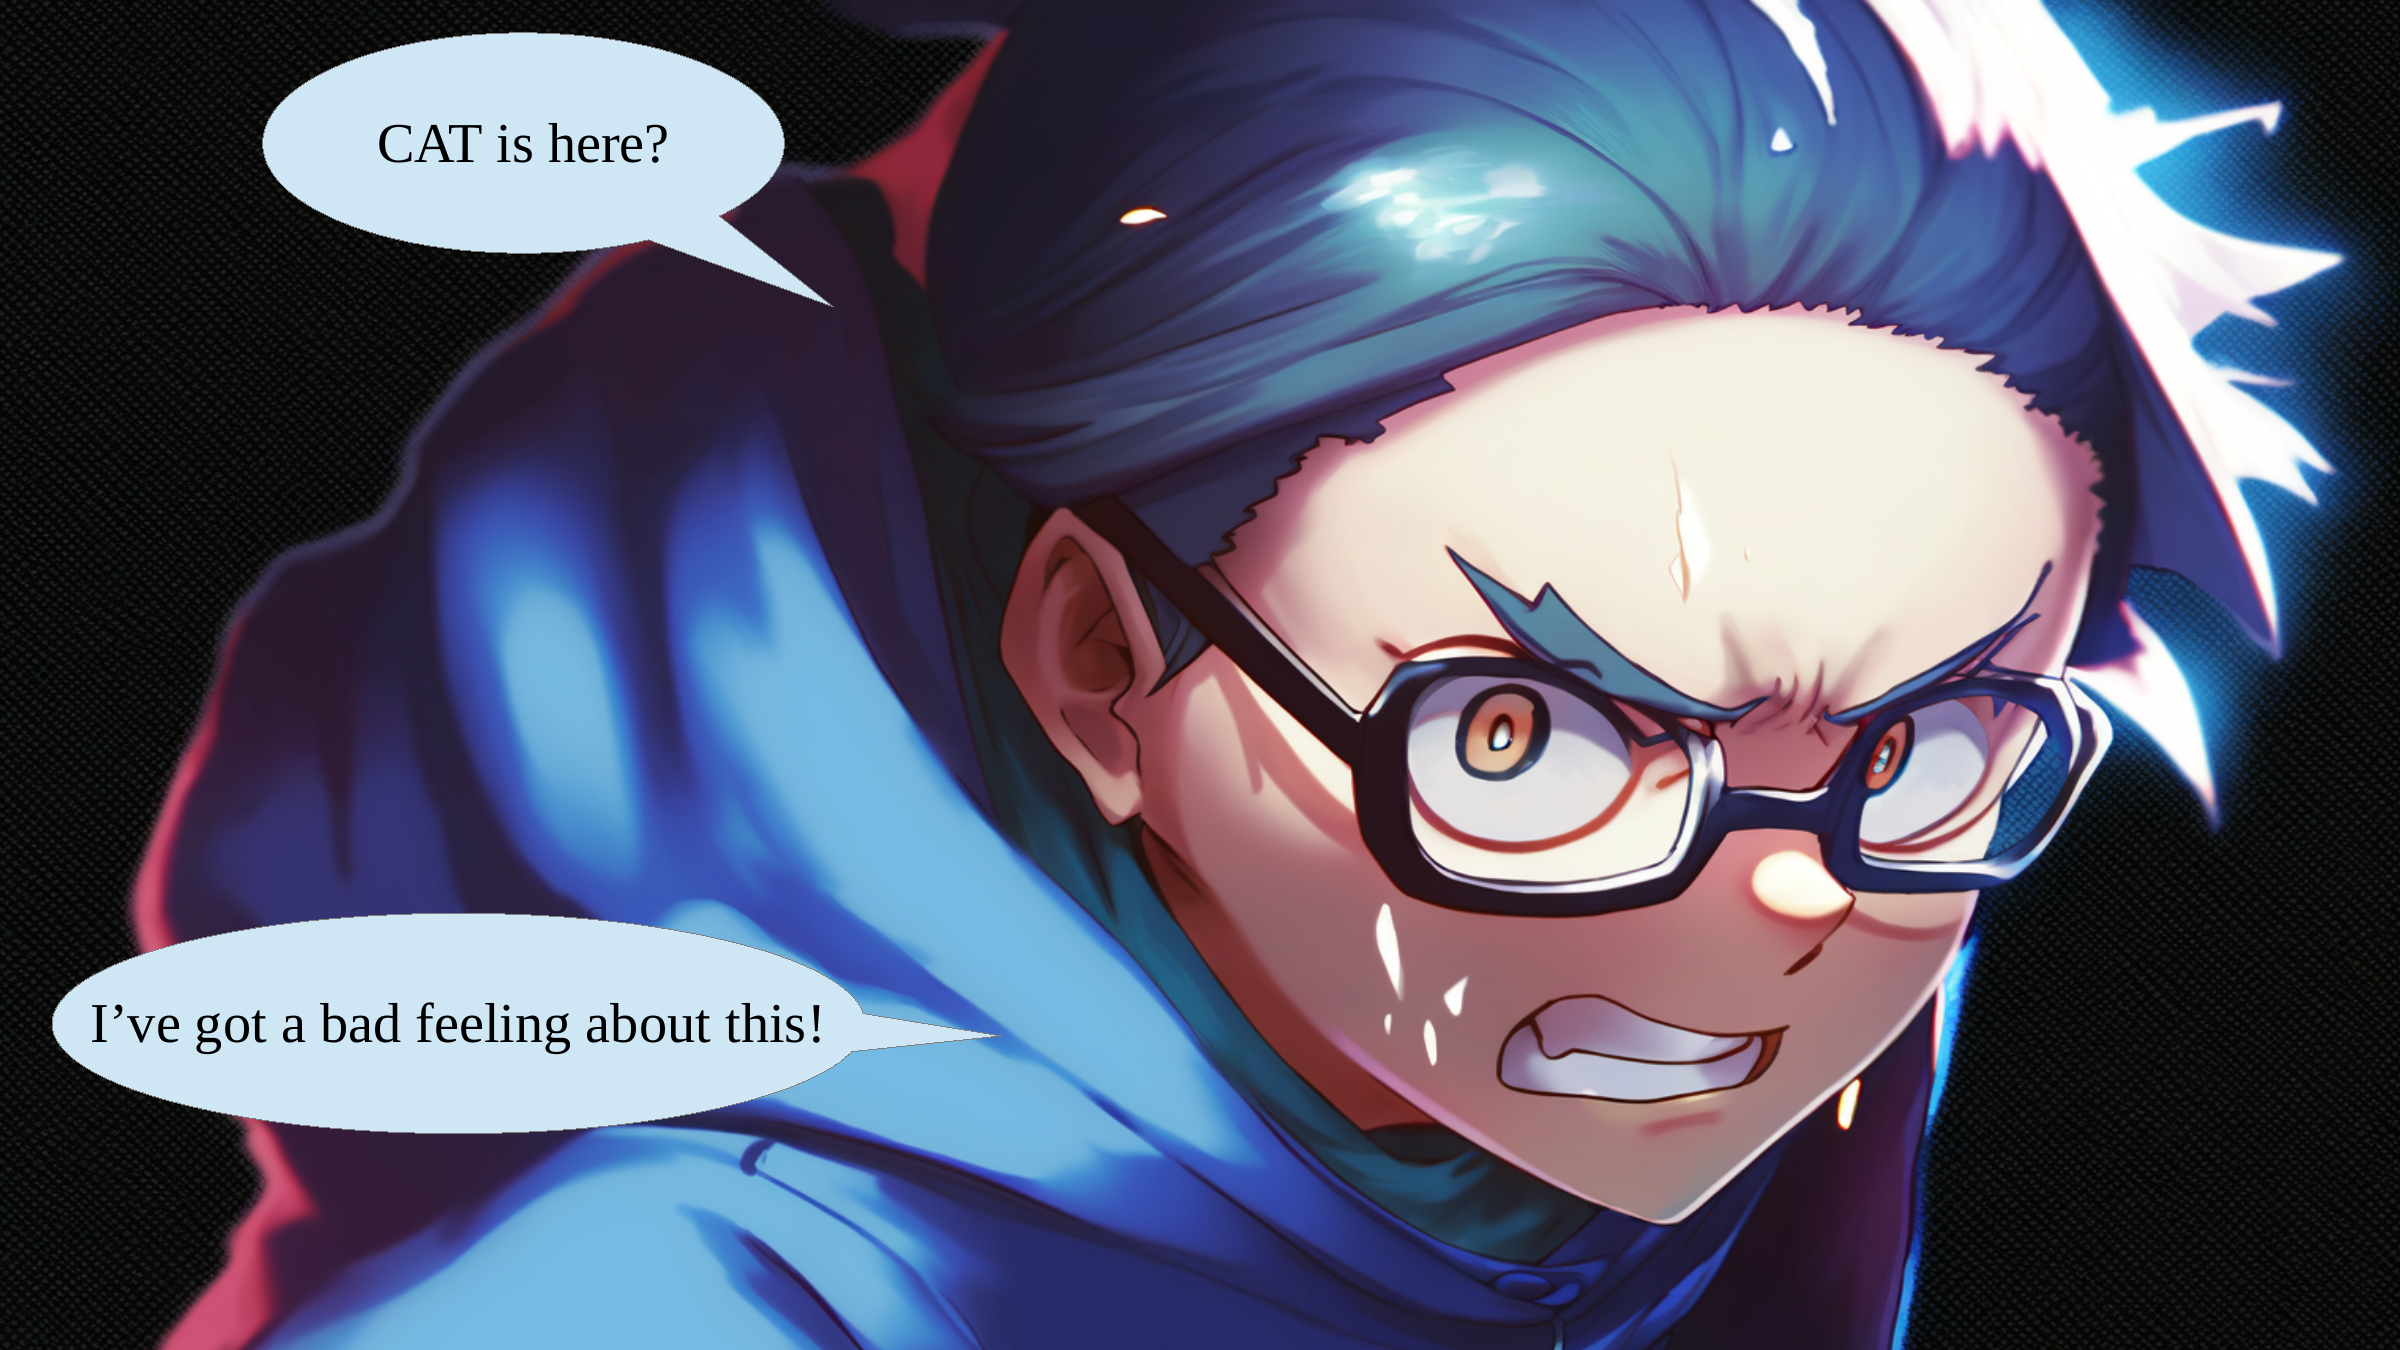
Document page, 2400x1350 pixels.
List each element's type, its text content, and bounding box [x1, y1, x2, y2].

text_box CAT is here? [262, 32, 834, 307]
picture [0, 0, 2400, 1350]
text_box I’ve got a bad feeling about this! [52, 913, 1002, 1134]
